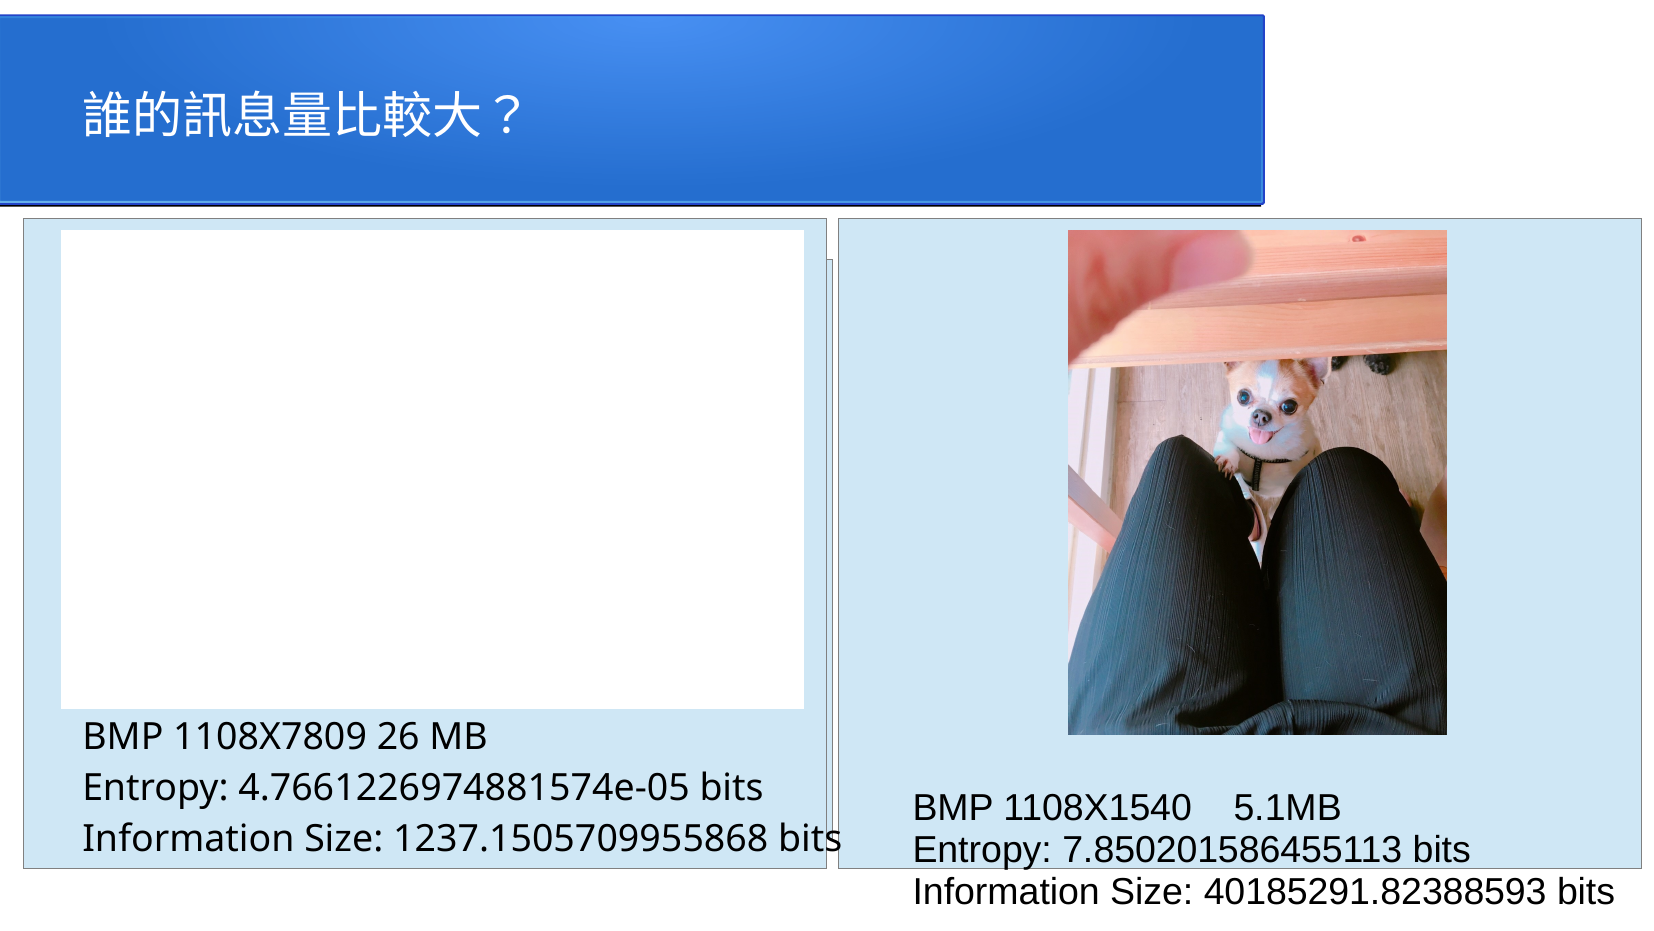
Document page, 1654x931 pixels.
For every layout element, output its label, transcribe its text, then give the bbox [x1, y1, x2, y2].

text_box BMP 1108X7809 26 MB Entropy: 4.7661226974881574e-05 bits Information Size: 1237.1505709955868 bits [67, 702, 939, 931]
text_box BMP 1108X1540 5.1MB Entropy: 7.850201586455113 bits Information Size: 40185291.82388593 bits [897, 778, 1654, 931]
text_box [23, 218, 833, 869]
text_box [838, 218, 1642, 778]
picture [61, 230, 804, 709]
picture [1068, 230, 1447, 735]
title 誰的訊息量比較大？ [82, 35, 1235, 189]
